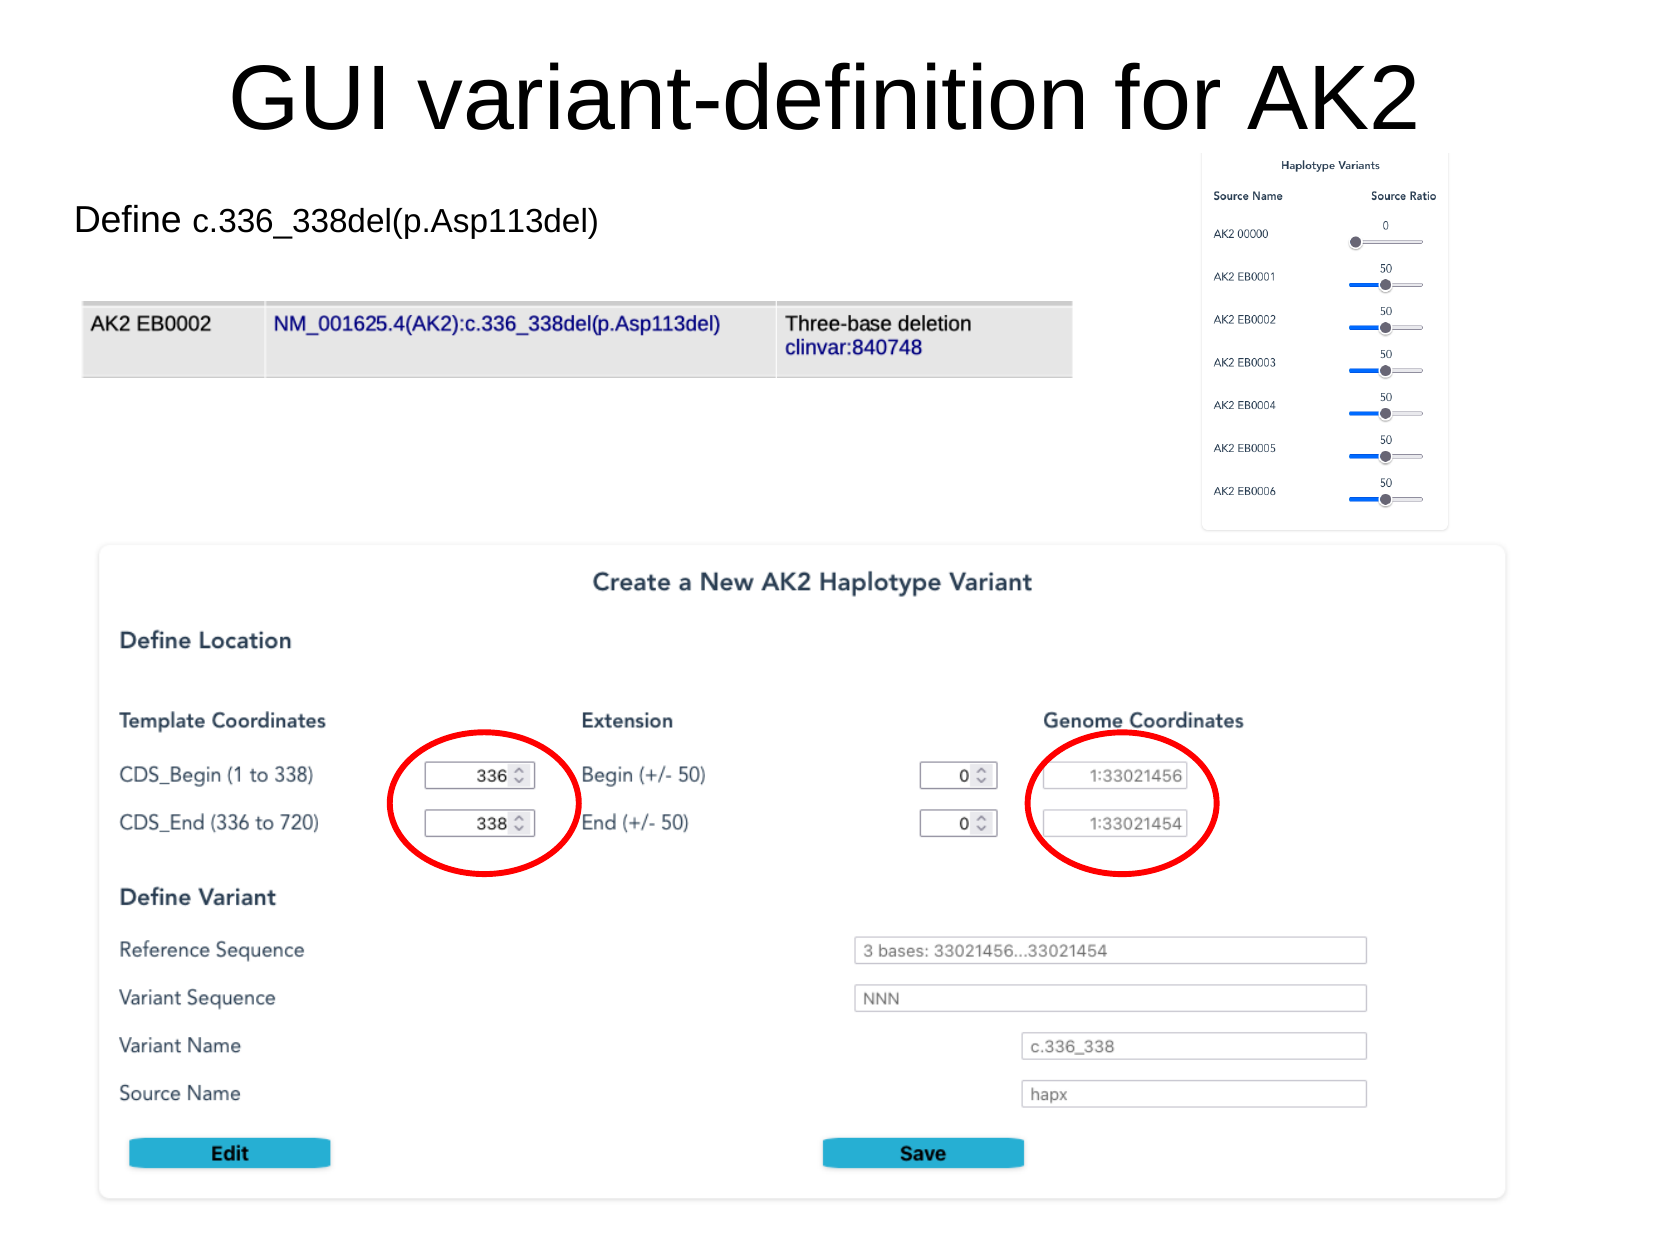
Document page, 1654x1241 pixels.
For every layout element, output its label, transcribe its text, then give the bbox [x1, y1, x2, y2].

title GUI variant-definition for AK2 [82, 0, 1569, 202]
text_box Define c.336_338del(p.Asp113del) [59, 191, 1193, 332]
picture [79, 301, 1075, 379]
picture [88, 153, 1518, 1211]
